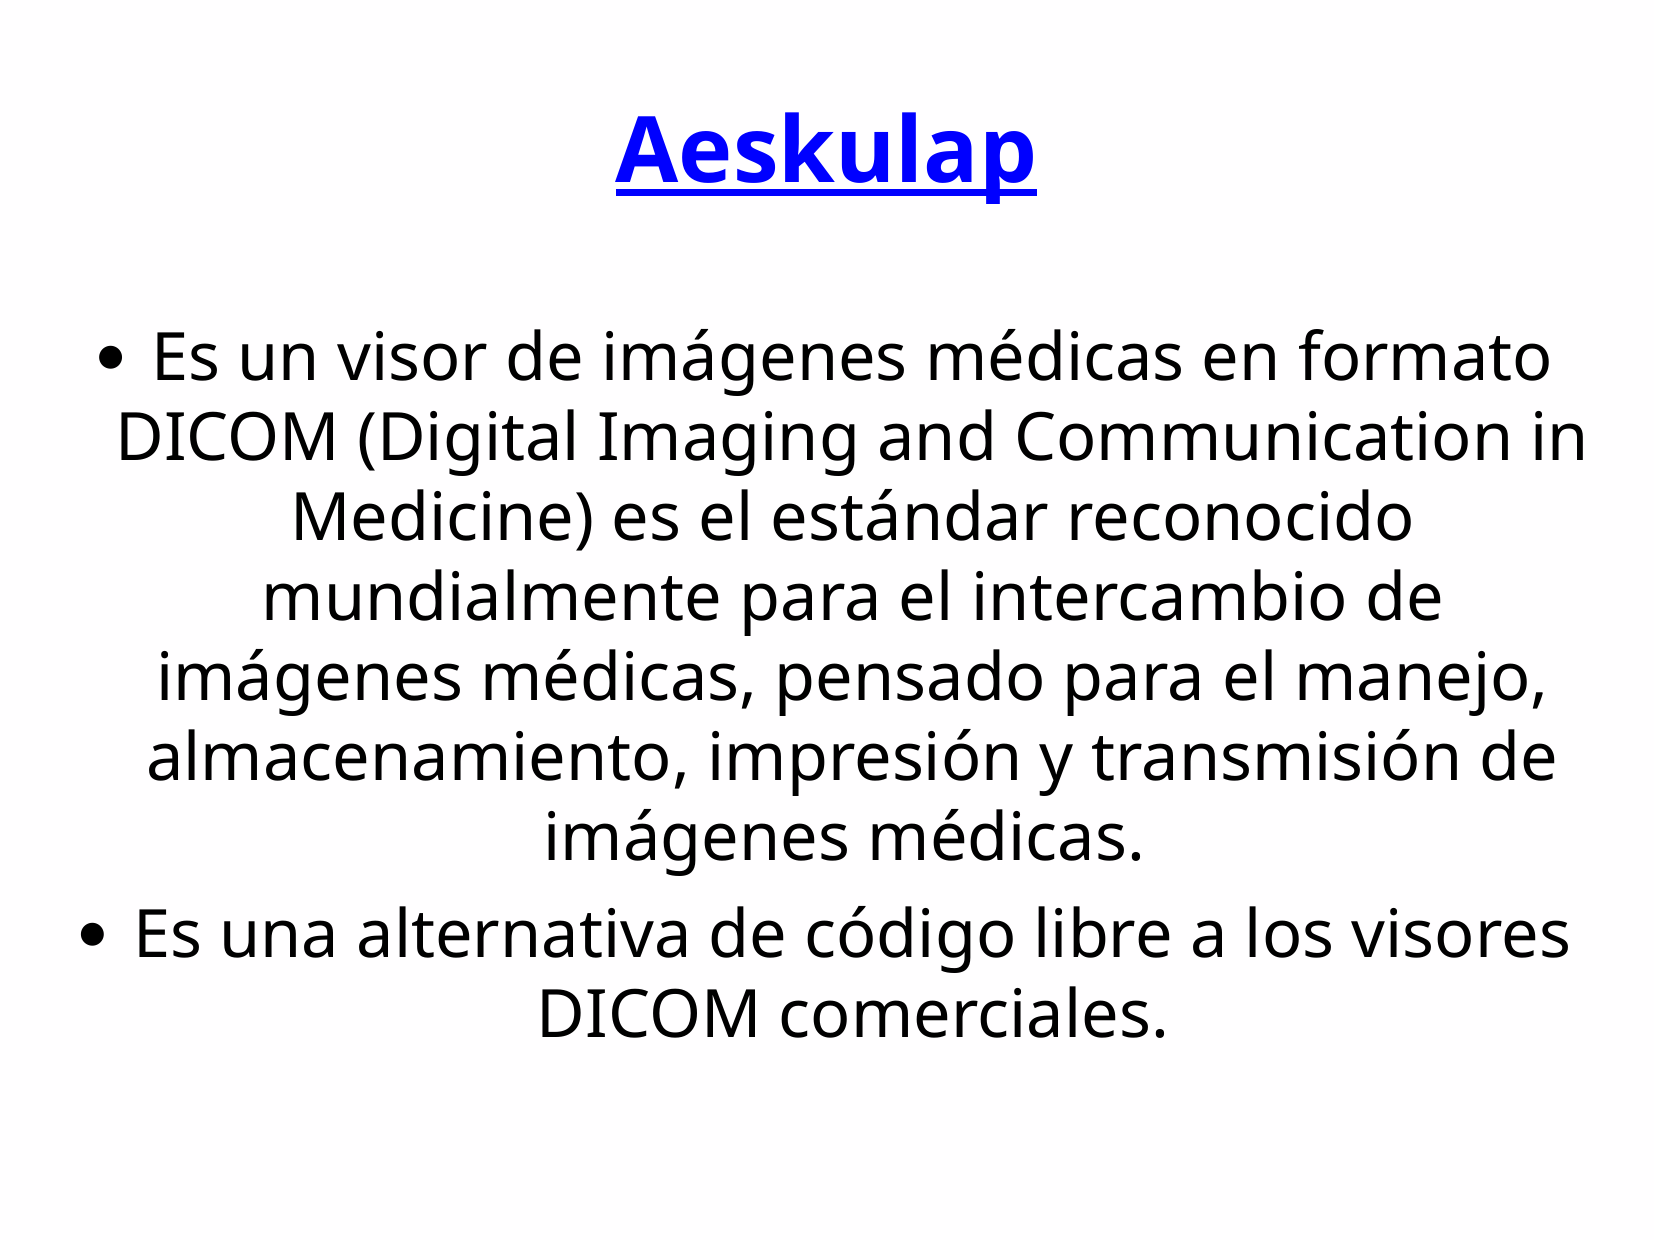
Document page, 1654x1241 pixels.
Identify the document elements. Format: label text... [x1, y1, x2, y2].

title Aeskulap [82, 49, 1571, 257]
list Es un visor de imágenes médicas en formato DICOM (Digital Imaging and Communication in Medicine) es el estándar reconocido mundialmente para el intercambio de imágenes médicas, pensado para el manejo, almacenamiento, impresión y transmisión de imágenes médicas. Es una alternativa de código libre a los visores DICOM comerciales. [35, 290, 1616, 1075]
